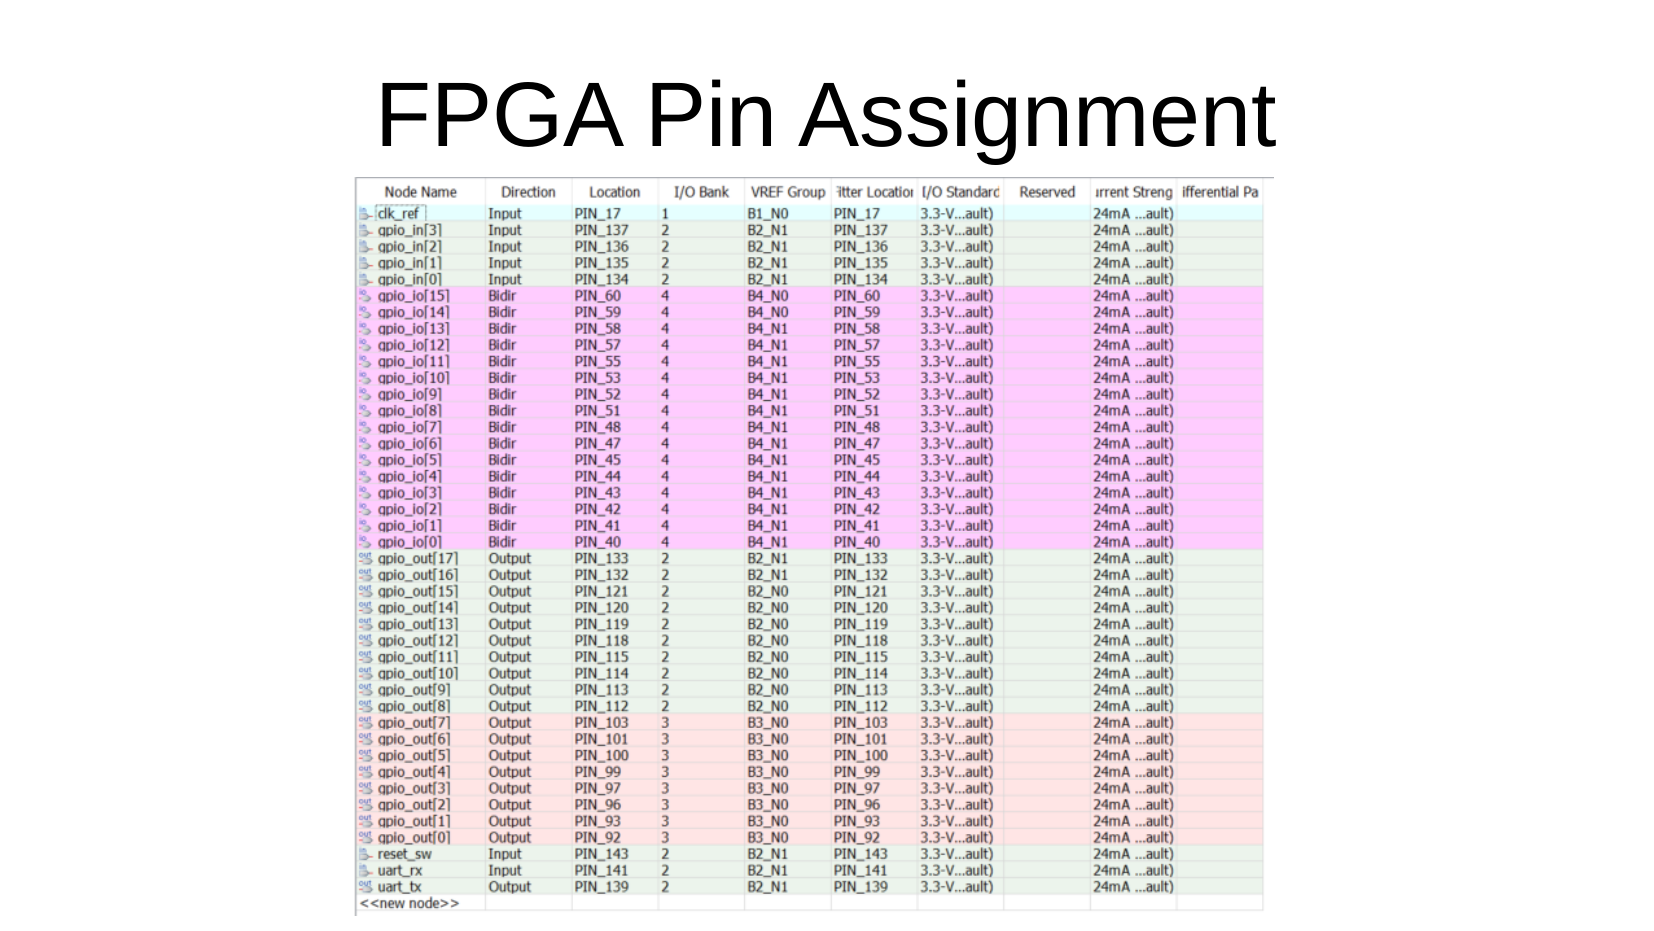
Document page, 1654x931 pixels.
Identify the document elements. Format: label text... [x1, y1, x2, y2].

title FPGA Pin Assignment [82, 37, 1571, 193]
picture [354, 177, 1274, 916]
